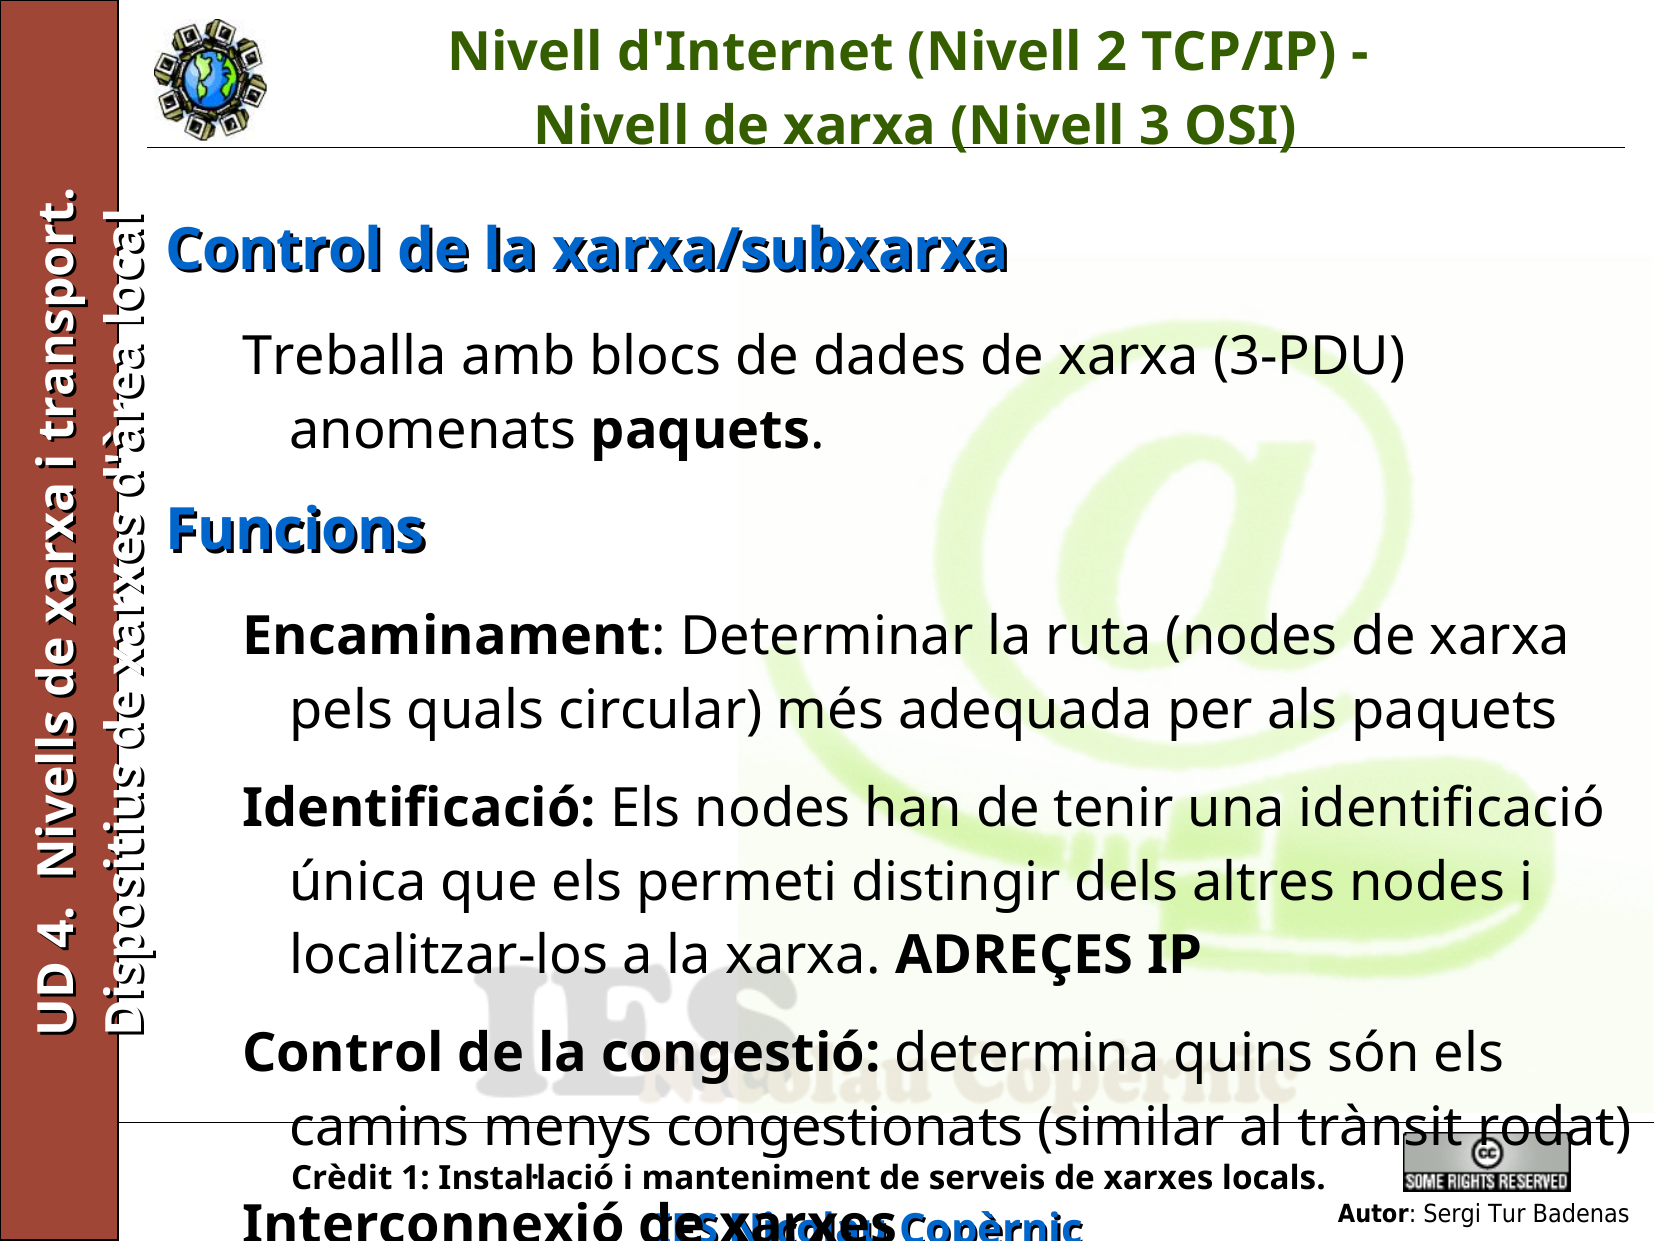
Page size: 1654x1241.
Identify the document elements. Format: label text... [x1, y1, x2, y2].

picture [1403, 1132, 1571, 1192]
title Nivell d'Internet (Nivell 2 TCP/IP) - Nivell de xarxa (Nivell 3 OSI) [171, 32, 1654, 142]
picture [466, 252, 1654, 1117]
list Control de la xarxa/subxarxa Treballa amb blocs de dades de xarxa (3-PDU) anomenats paquets. Funcions Encaminament: Determinar la ruta (nodes de xarxa pels quals circular) més adequada per als paquets Identificació: Els nodes han de tenir una identificació única que els permeti distingir dels altres nodes i localitzar-los a la xarxa. ADREÇES IP Control de la congestió: determina quins són els camins menys congestionats (similar al trànsit rodat) Interconnexió de xarxes Protocol: IP (Internet Protocol) [147, 207, 1636, 1098]
picture [154, 19, 268, 142]
picture [1540, 1132, 1556, 1142]
picture [1507, 1132, 1524, 1142]
